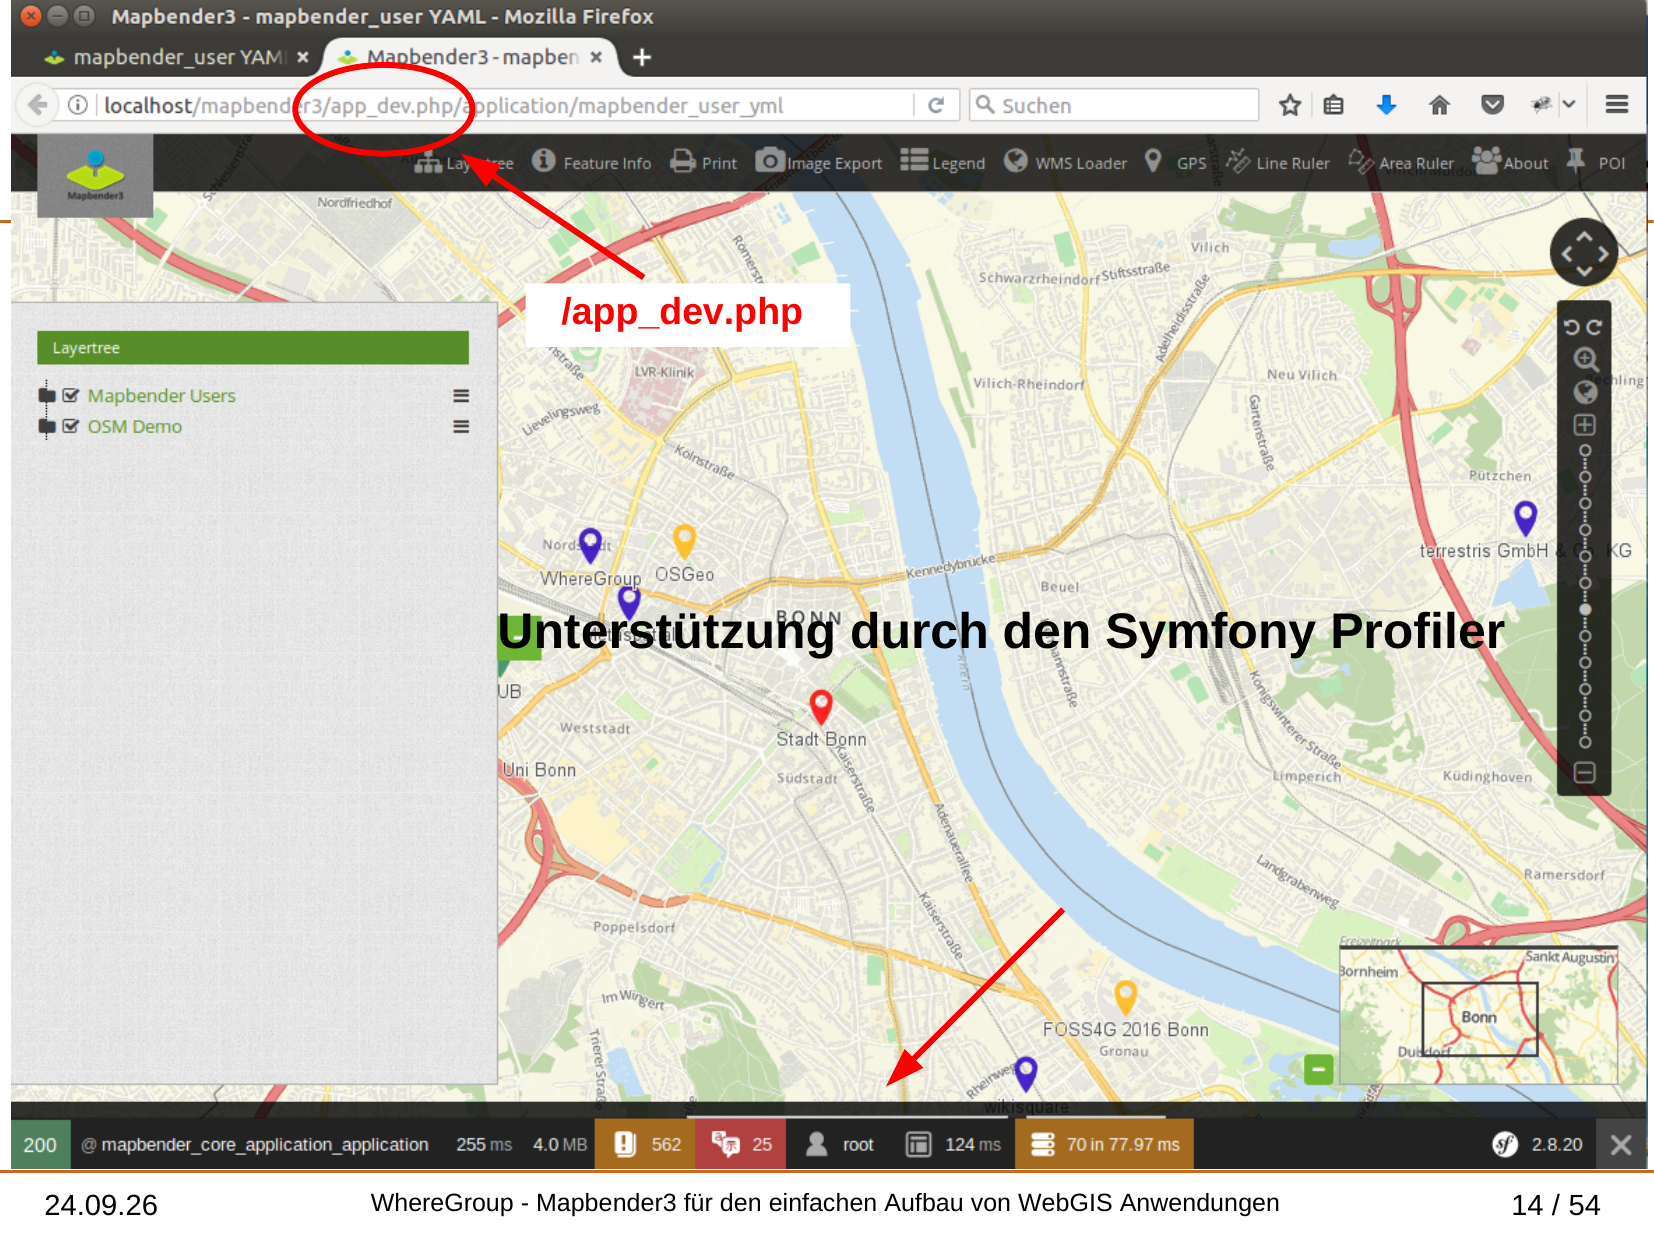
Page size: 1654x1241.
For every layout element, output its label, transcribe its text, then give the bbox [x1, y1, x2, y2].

text_box /app_dev.php [525, 283, 851, 347]
picture [11, 0, 1654, 1170]
title Unterstützung durch den Symfony Profiler [147, 584, 1506, 678]
